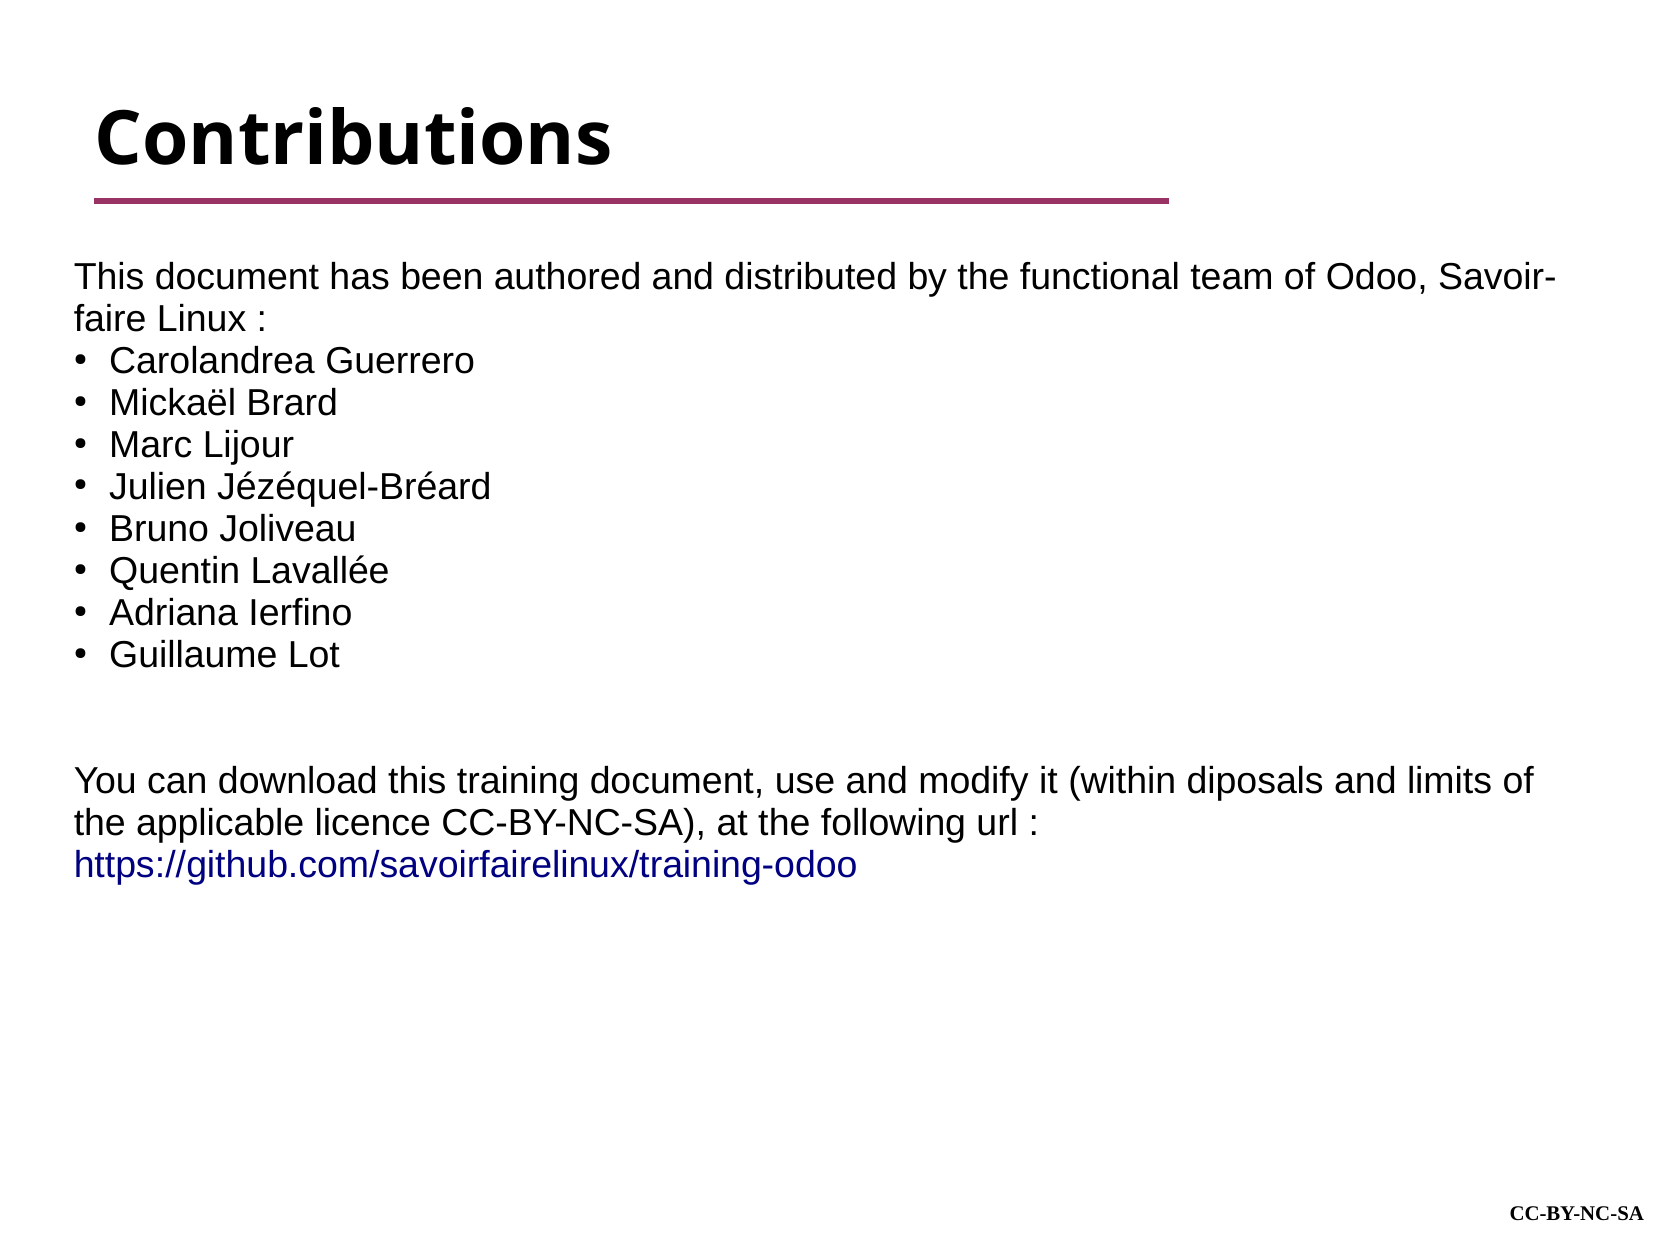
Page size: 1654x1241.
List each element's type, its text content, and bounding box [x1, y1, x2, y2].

title Contributions [94, 31, 1571, 239]
text_box This document has been authored and distributed by the functional team of Odoo, Savoir-faire Linux : Carolandrea Guerrero Mickaël Brard Marc Lijour Julien Jézéquel-Bréard Bruno Joliveau Quentin Lavallée Adriana Ierfino Guillaume Lot You can download this training document, use and modify it (within diposals and limits of the applicable licence CC-BY-NC-SA), at the following url : https://github.com/savoirfairelinux/training-odoo [59, 248, 1595, 1040]
